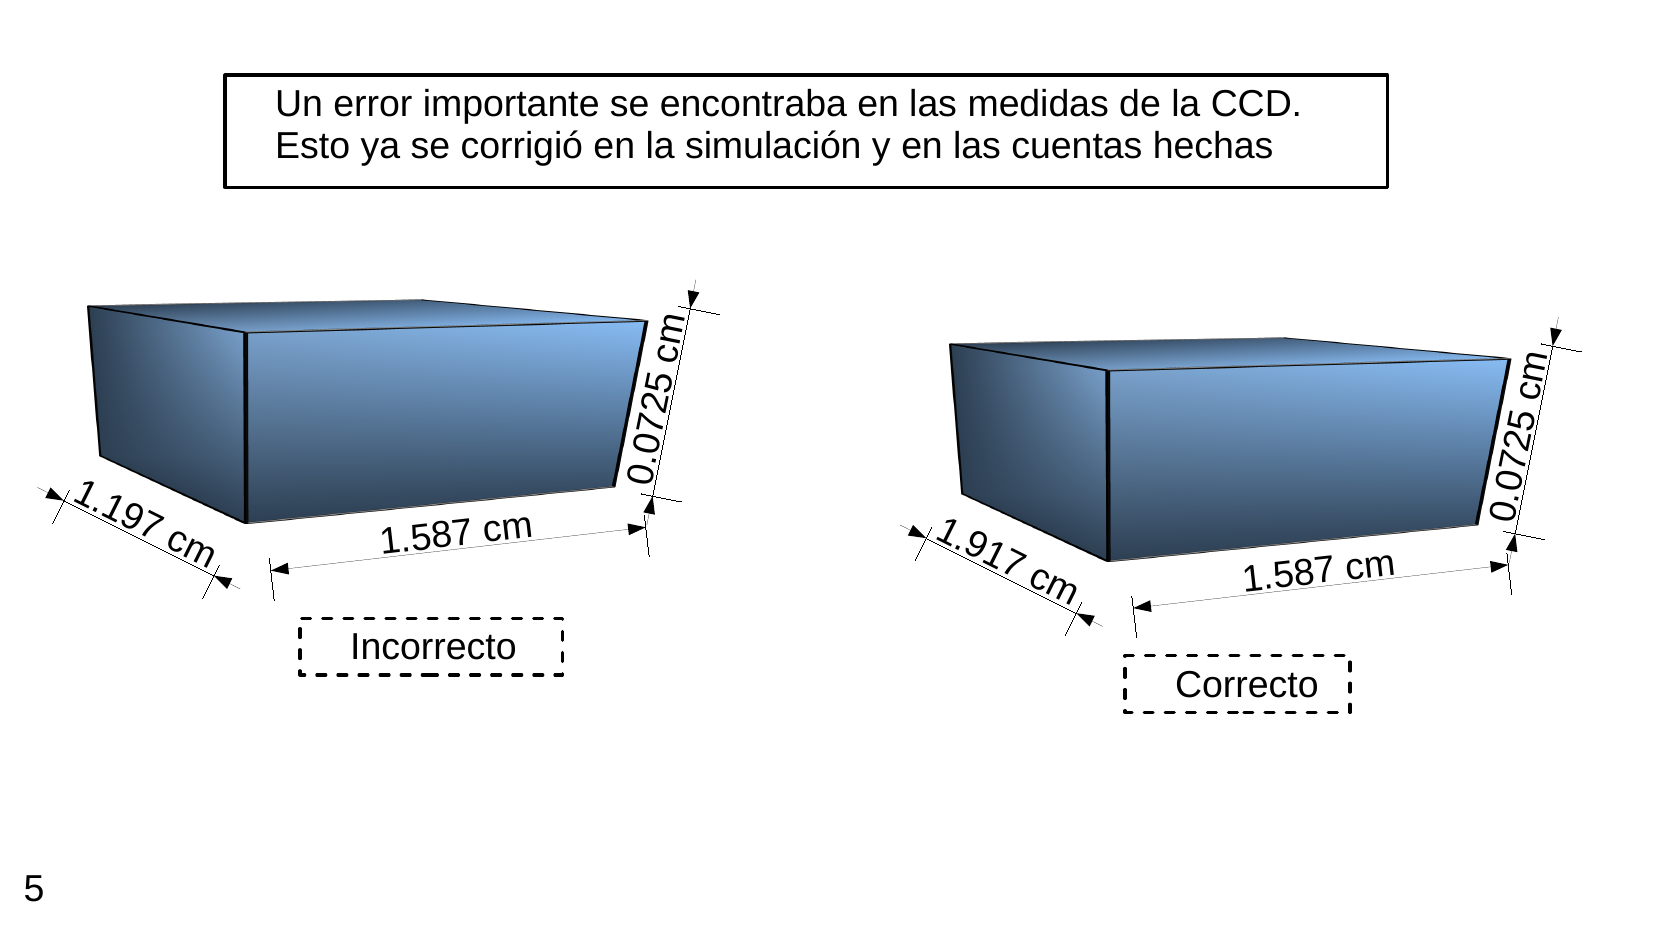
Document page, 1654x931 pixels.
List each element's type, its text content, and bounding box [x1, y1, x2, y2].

text_box Incorrecto [300, 618, 563, 676]
text_box Un error importante se encontraba en las medidas de la CCD. Esto ya se corrigió en la simulación y en las cuentas hechas [225, 75, 1388, 188]
text_box <number> [8, 860, 638, 931]
text_box Correcto [1125, 655, 1351, 713]
